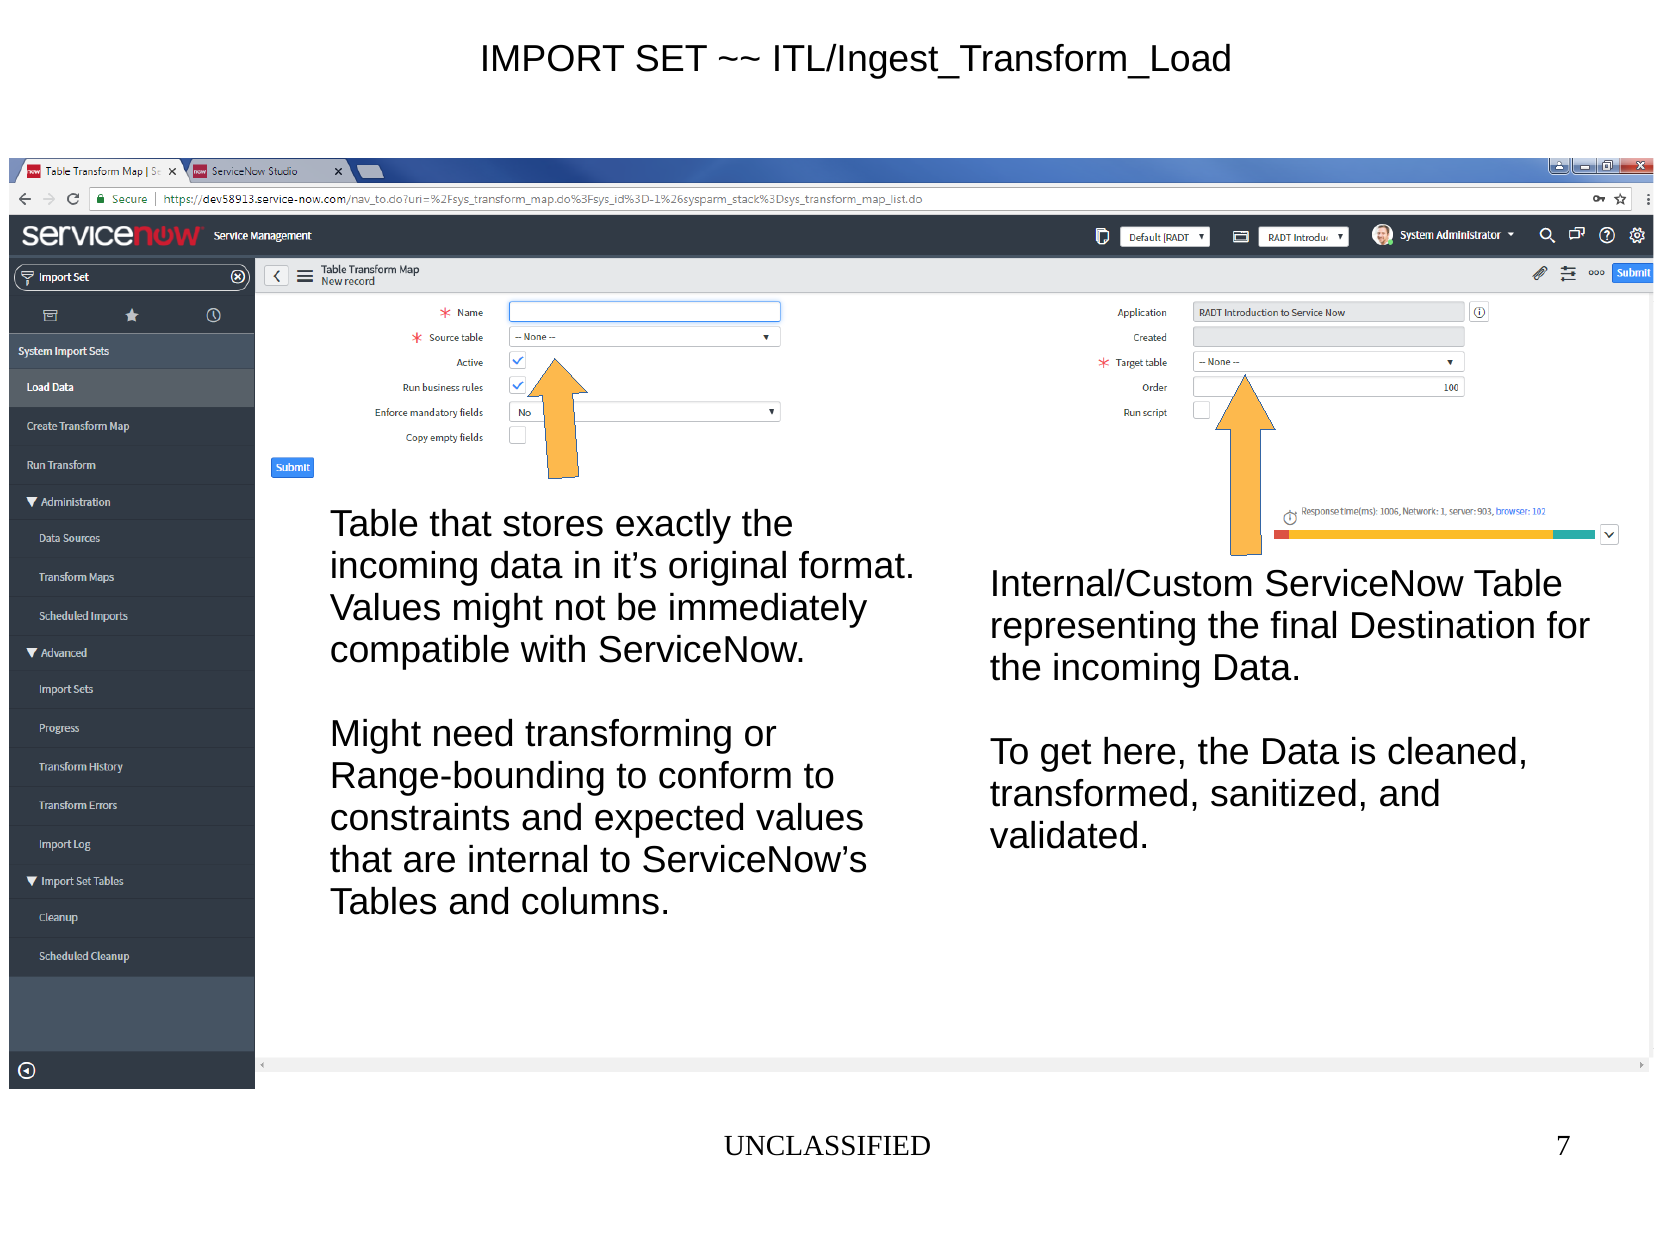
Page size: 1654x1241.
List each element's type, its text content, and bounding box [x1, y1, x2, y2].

text_box Table that stores exactly the incoming data in it’s original format. Values might not be immediately compatible with ServiceNow. Might need transforming or Range-bounding to conform to constraints and expected values that are internal to ServiceNow’s Tables and columns. [315, 495, 946, 930]
text_box IMPORT SET ~~ ITL/Ingest_Transform_Load [465, 30, 1291, 129]
text_box Internal/Custom ServiceNow Table representing the final Destination for the incoming Data. To get here, the Data is cleaned, transformed, sanitized, and validated. [975, 555, 1621, 864]
text_box [1215, 374, 1276, 555]
text_box [527, 358, 588, 479]
picture [9, 158, 1654, 1089]
